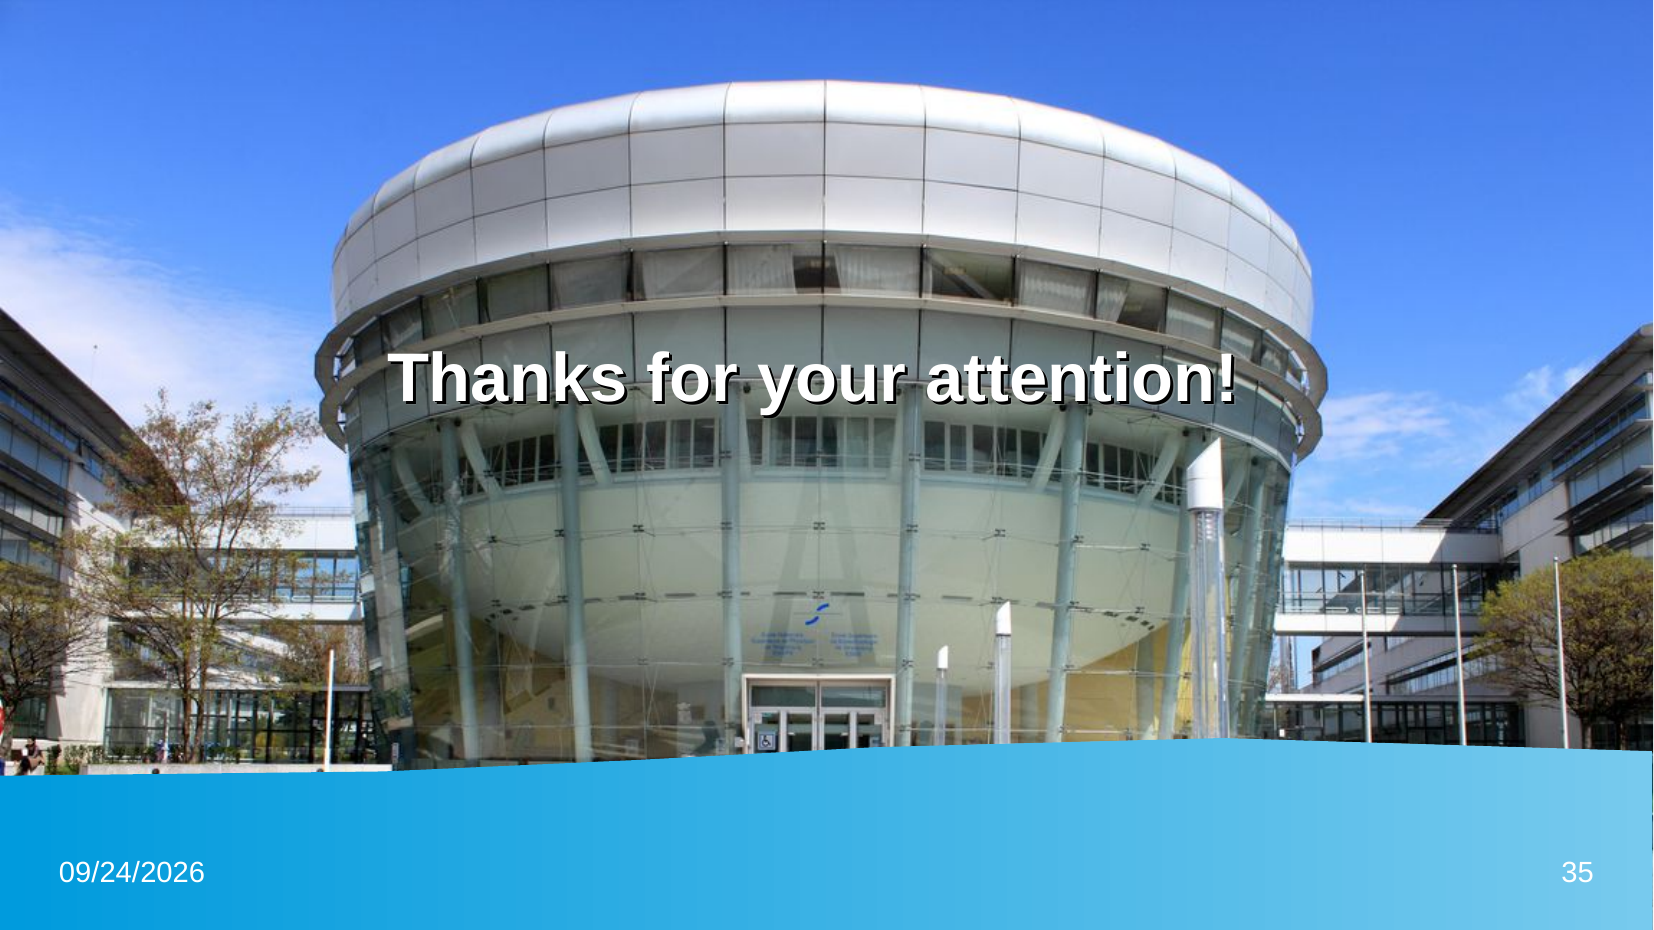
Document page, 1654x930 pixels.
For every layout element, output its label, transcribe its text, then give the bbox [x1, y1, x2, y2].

picture [0, 0, 1654, 775]
title Thanks for your attention! [75, 284, 1551, 471]
